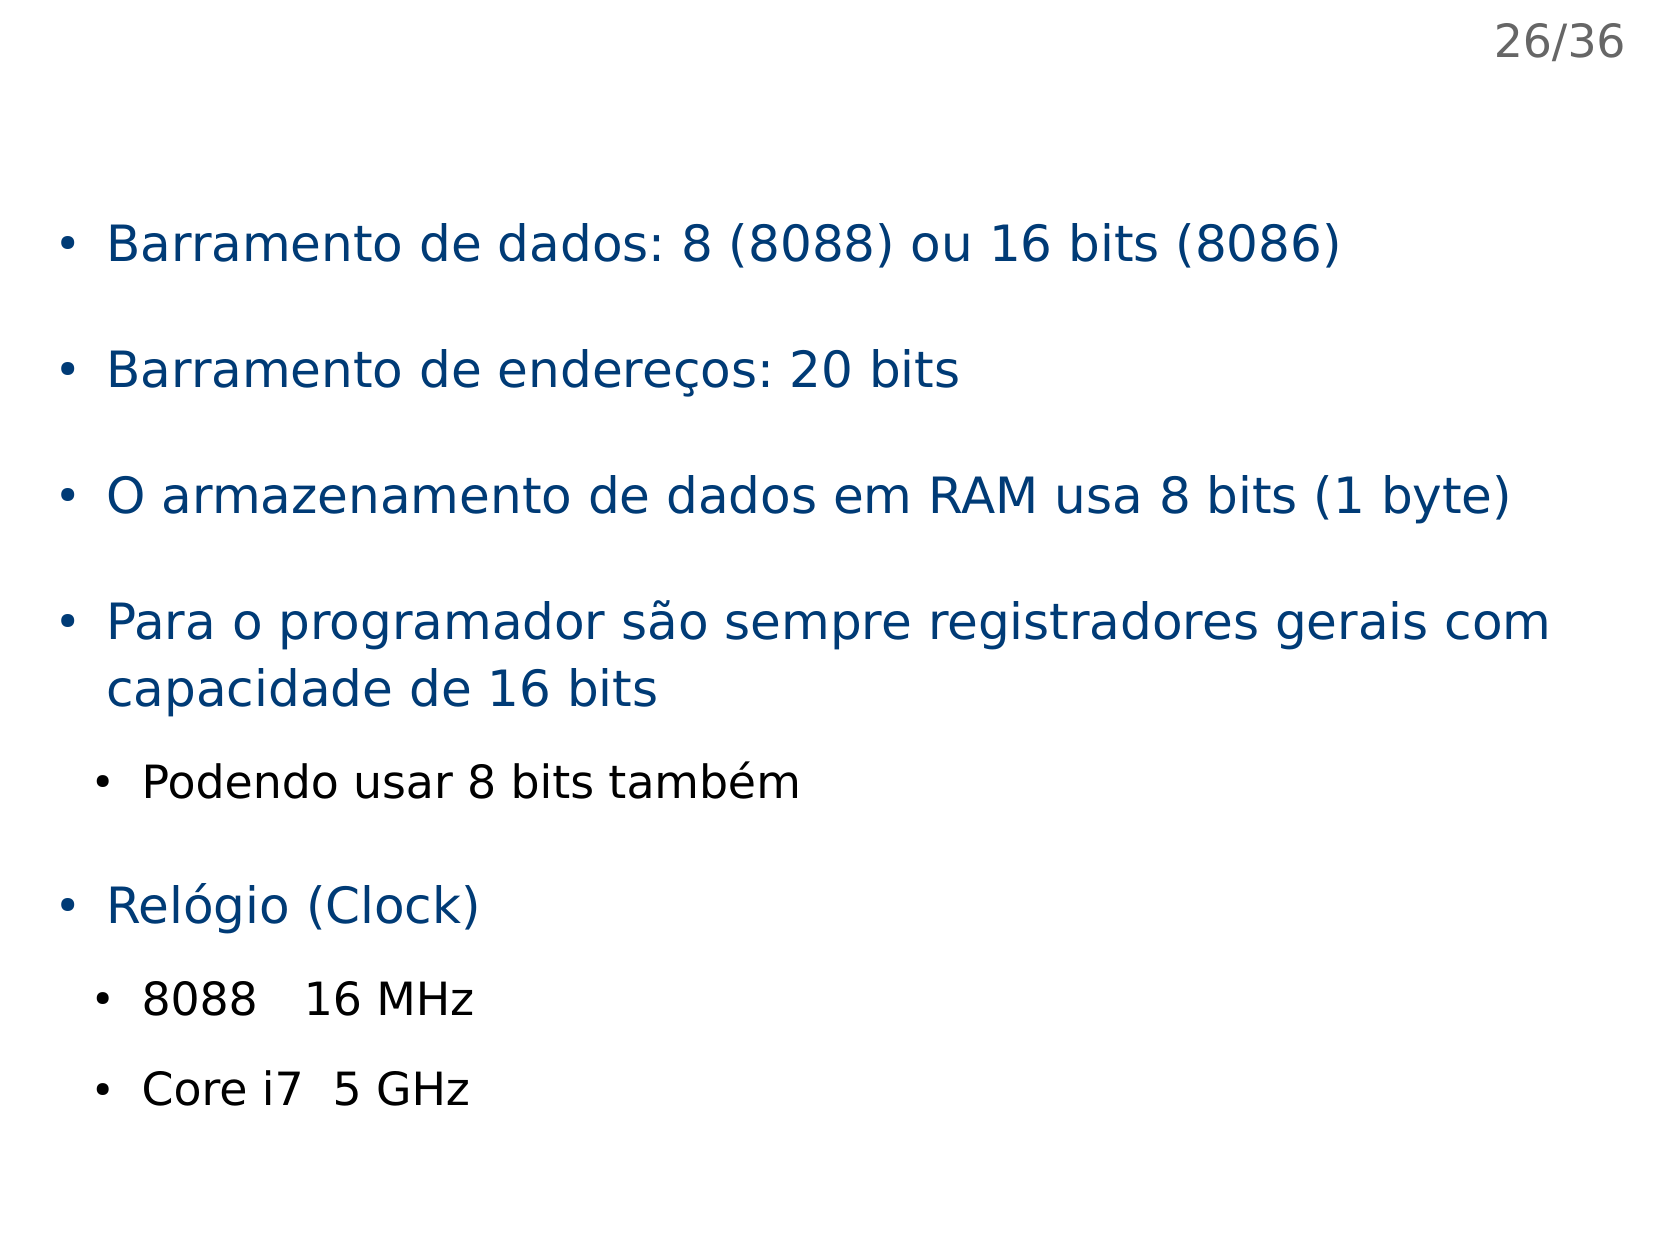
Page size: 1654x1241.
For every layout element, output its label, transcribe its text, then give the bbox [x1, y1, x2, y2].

list Barramento de dados: 8 (8088) ou 16 bits (8086) Barramento de endereços: 20 bits O armazenamento de dados em RAM usa 8 bits (1 byte) Para o programador são sempre registradores gerais com capacidade de 16 bits Podendo usar 8 bits também Relógio (Clock) 8088 16 MHz Core i7 5 GHz [59, 206, 1625, 1211]
